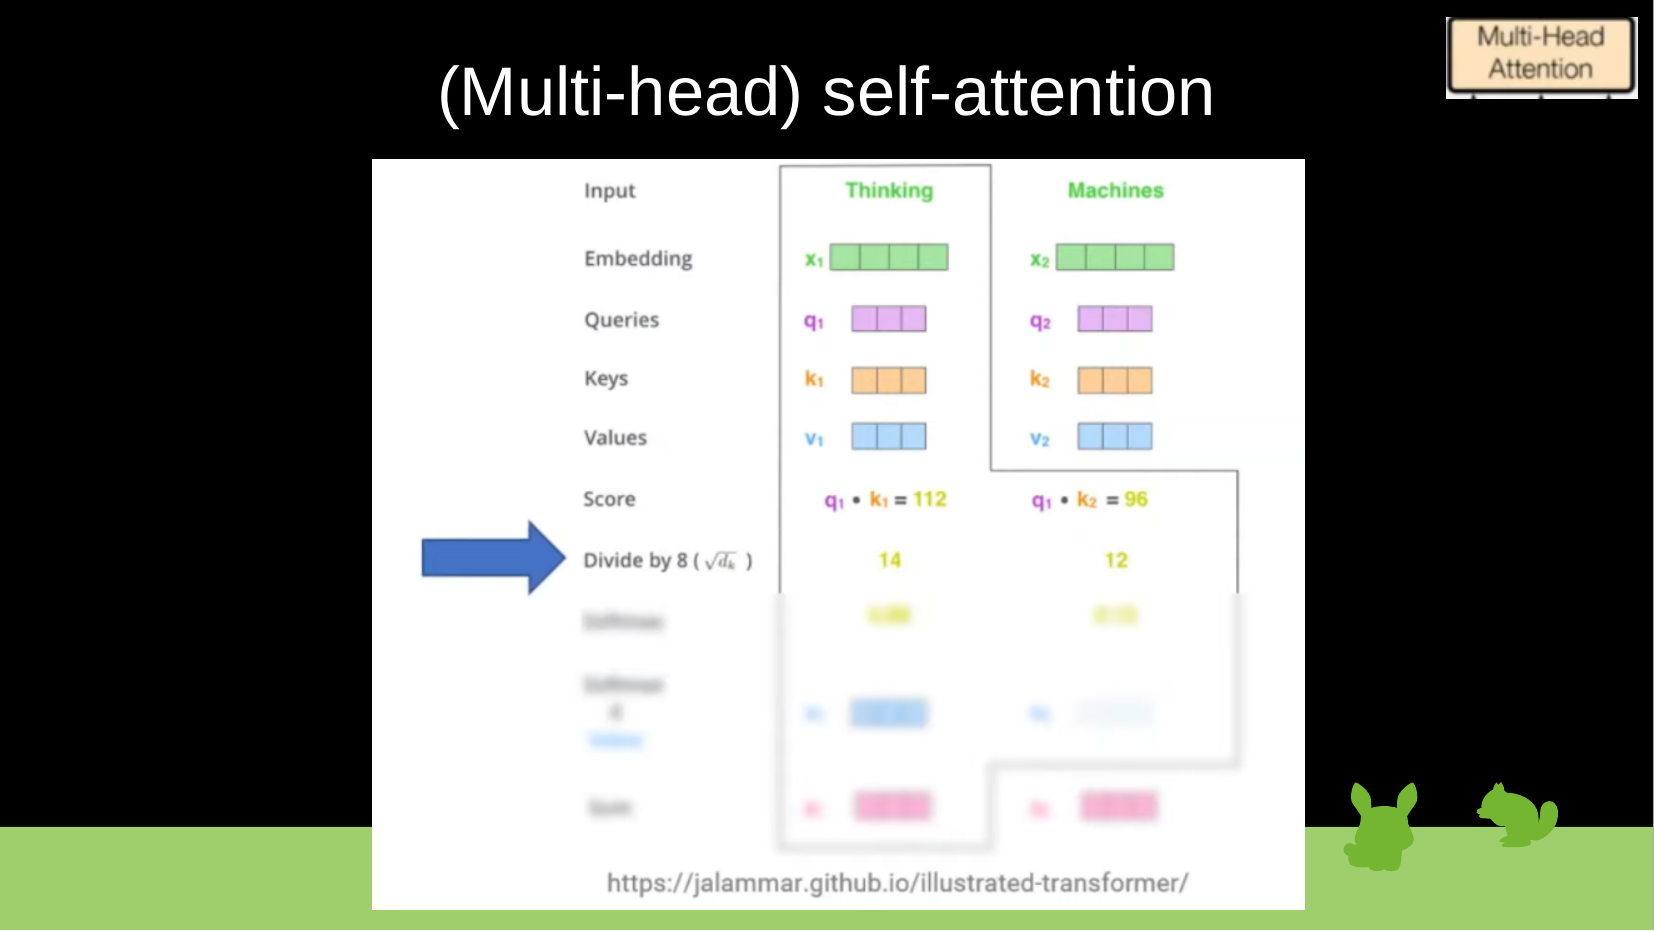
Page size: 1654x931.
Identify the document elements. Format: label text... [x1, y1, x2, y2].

picture [1446, 17, 1638, 99]
title (Multi-head) self-attention [88, 17, 1565, 166]
picture [372, 159, 1305, 910]
